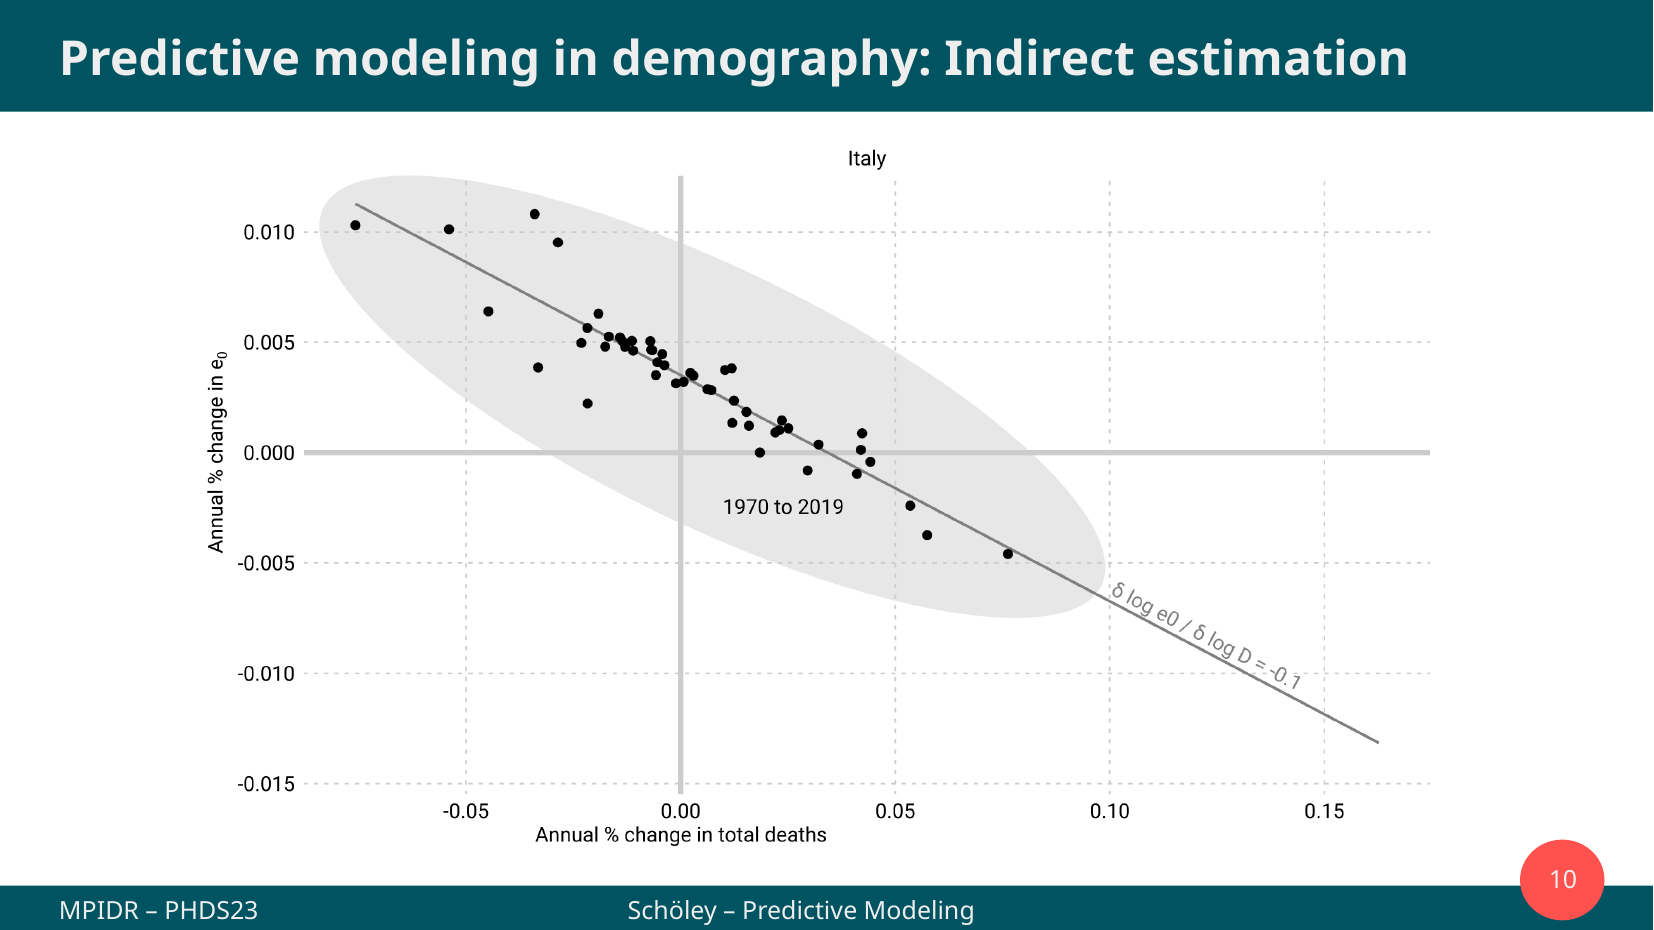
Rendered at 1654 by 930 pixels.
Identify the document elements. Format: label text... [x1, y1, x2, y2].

title Predictive modeling in demography: Indirect estimation [58, 0, 1594, 117]
picture [195, 127, 1458, 880]
